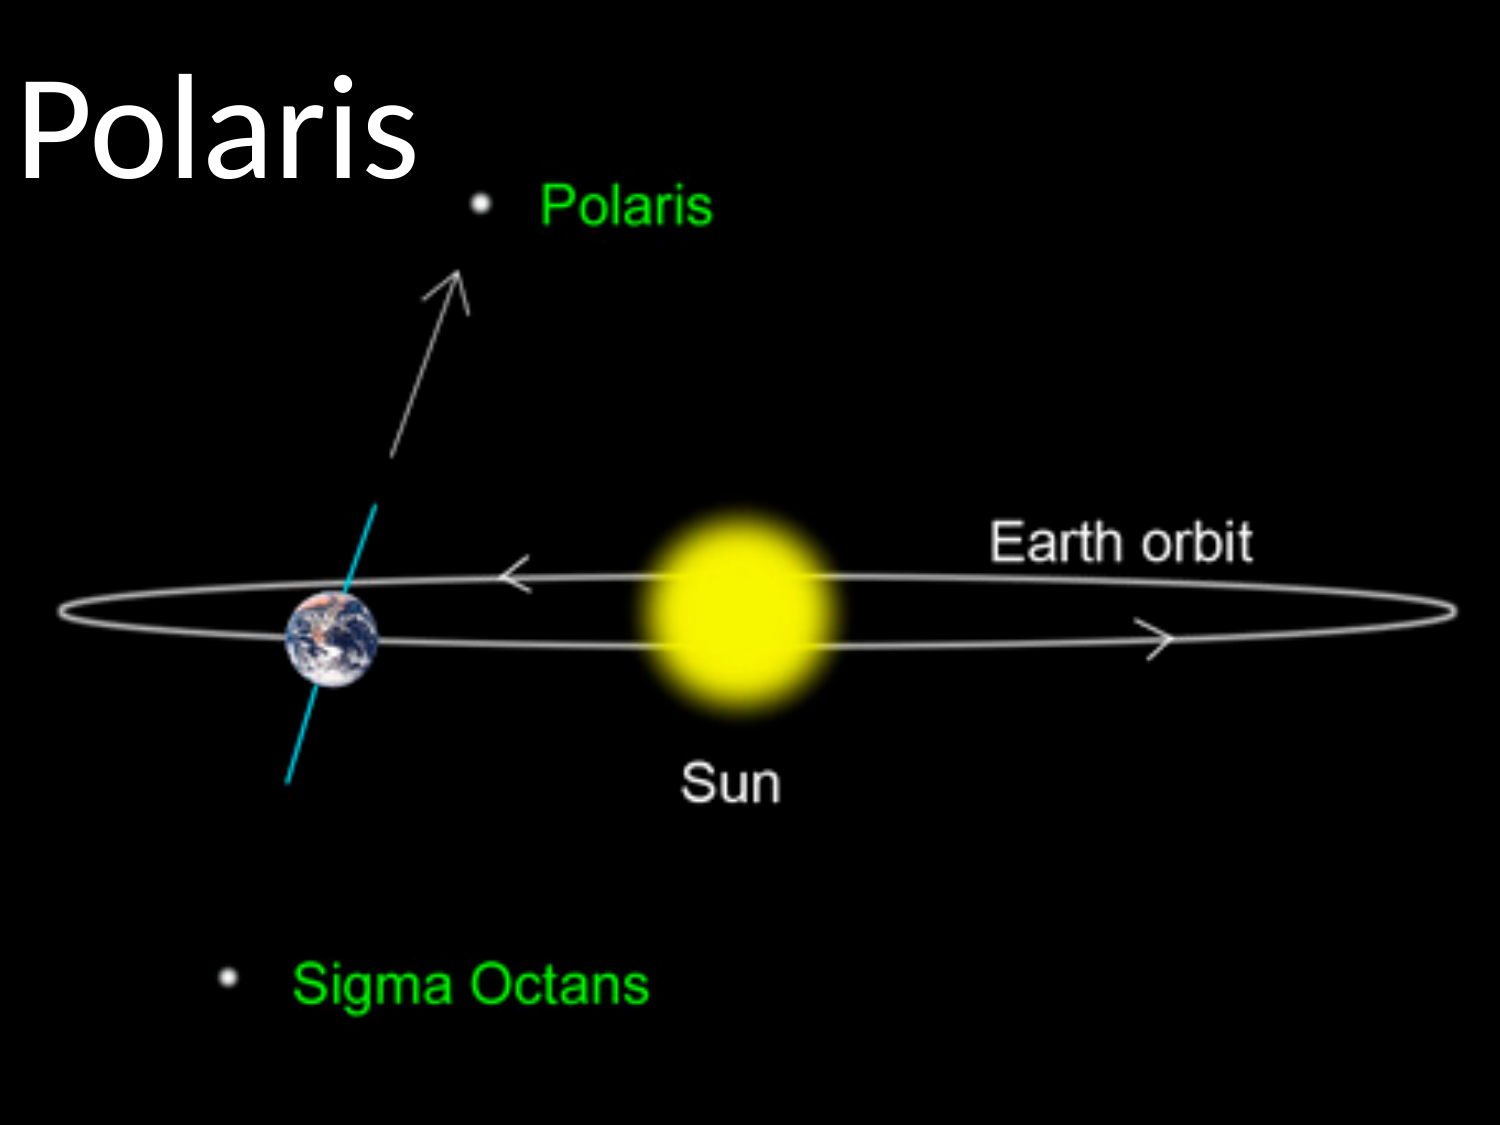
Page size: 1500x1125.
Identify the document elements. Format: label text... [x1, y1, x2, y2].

picture [0, 33, 1500, 1125]
text_box Polaris [0, 20, 876, 218]
